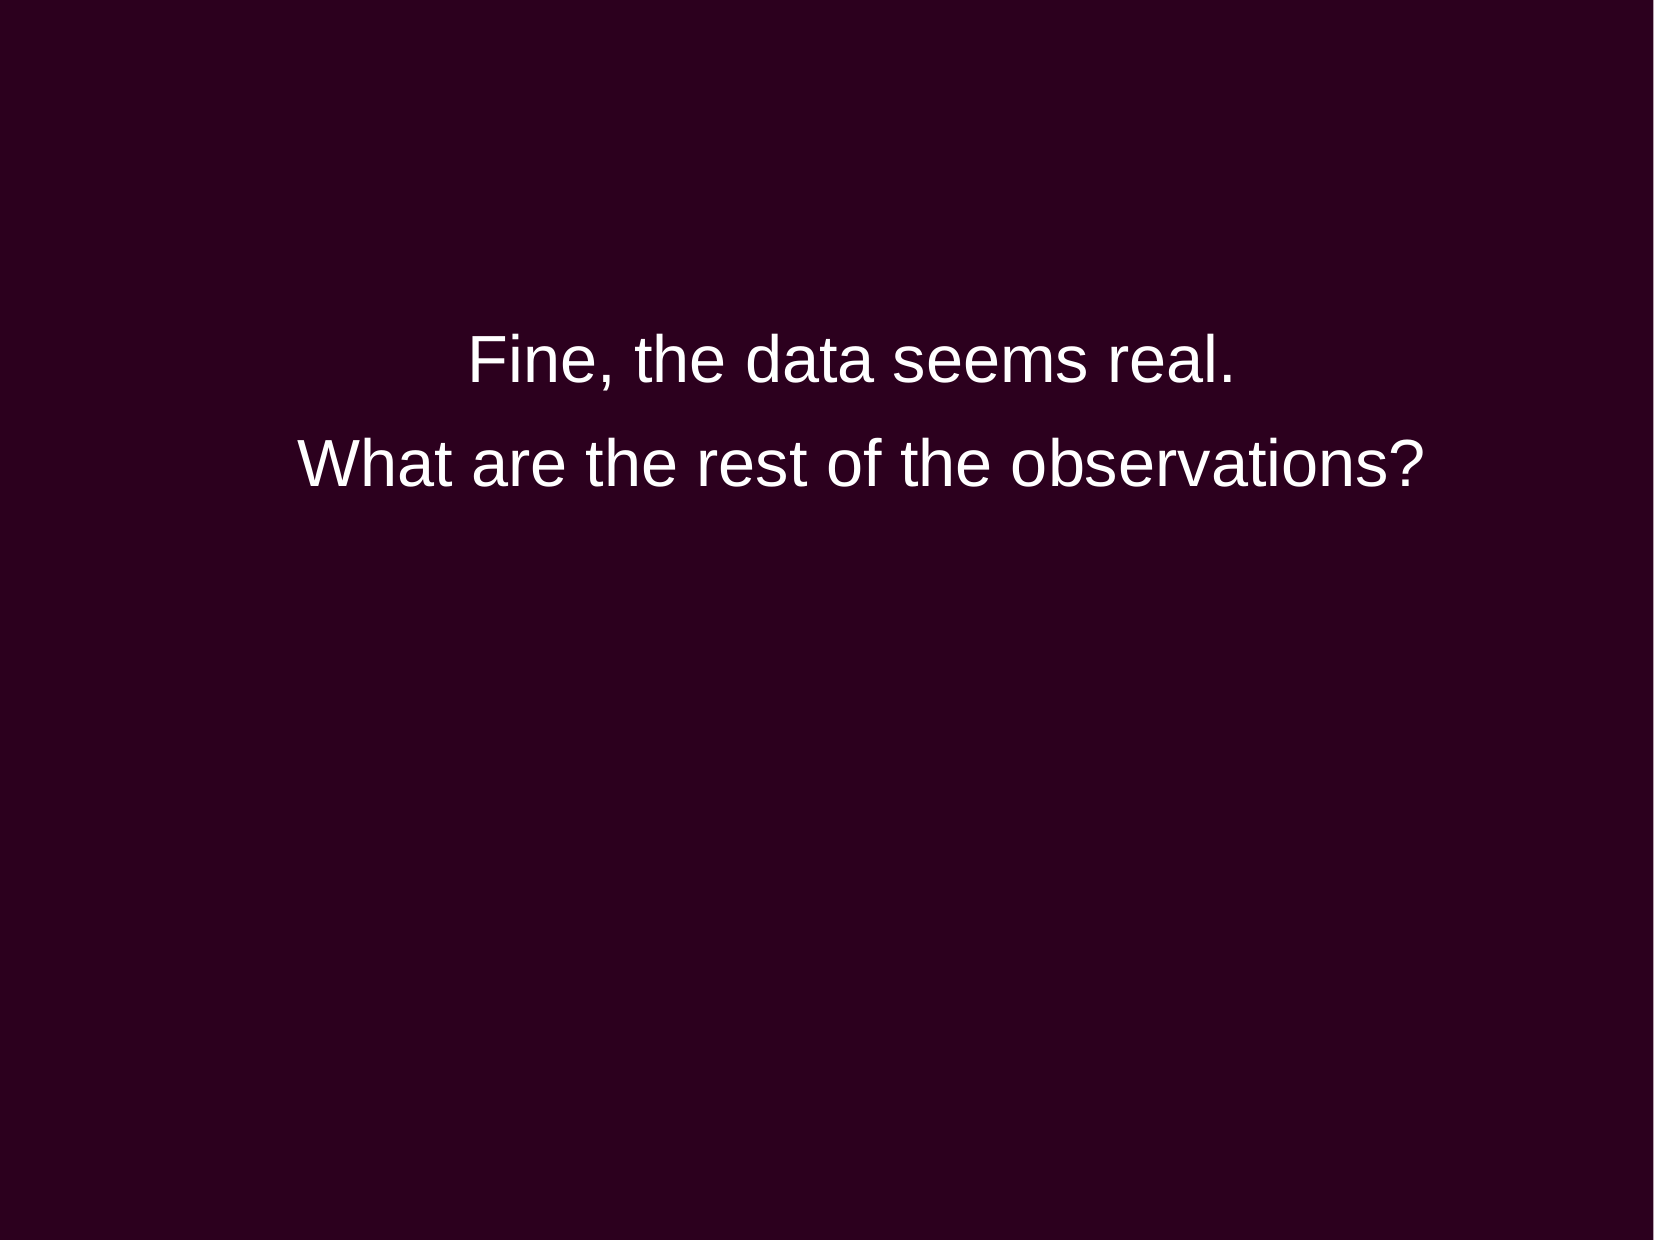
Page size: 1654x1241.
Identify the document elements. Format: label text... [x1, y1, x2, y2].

list Fine, the data seems real. What are the rest of the observations? [82, 321, 1571, 1042]
